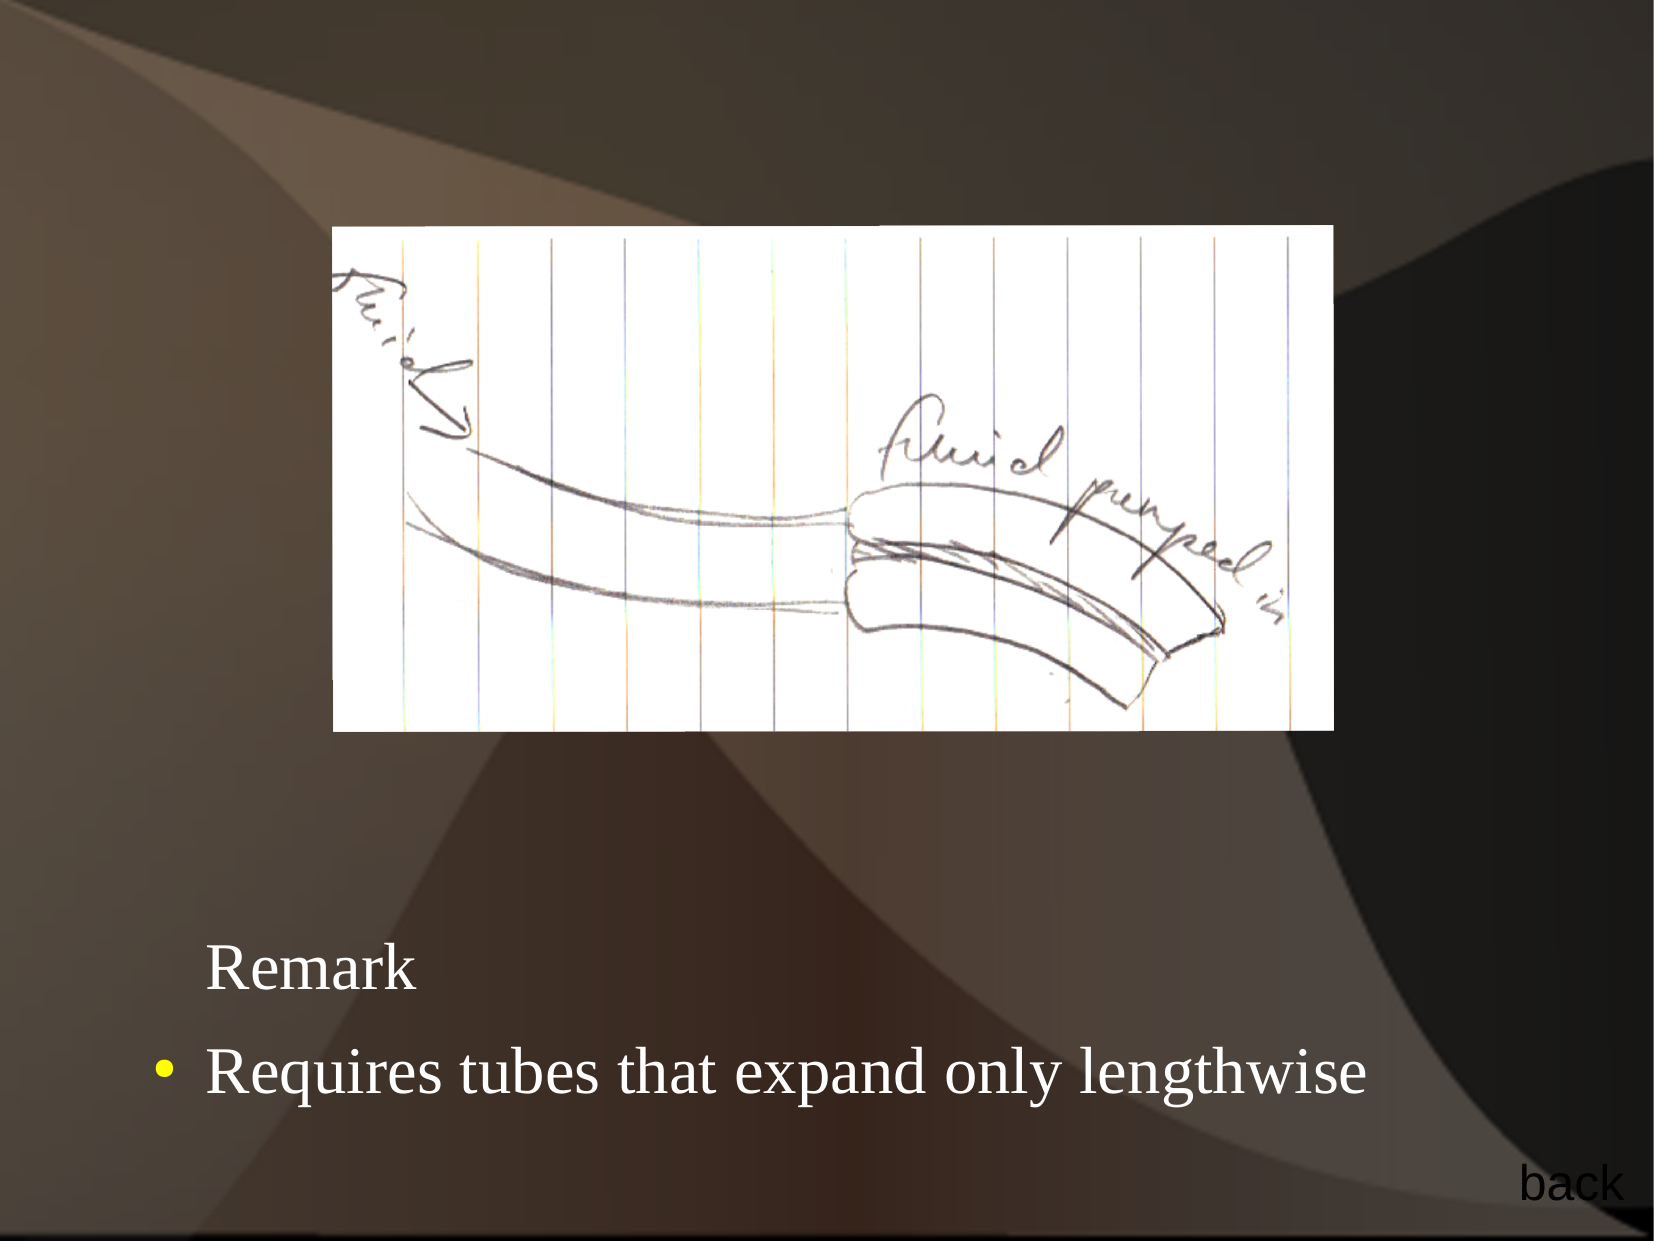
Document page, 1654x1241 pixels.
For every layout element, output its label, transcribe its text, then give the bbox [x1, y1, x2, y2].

text_box back [1519, 1155, 1625, 1211]
picture [0, 0, 1654, 1241]
list Remark Requires tubes that expand only lengthwise [135, 930, 1516, 1108]
